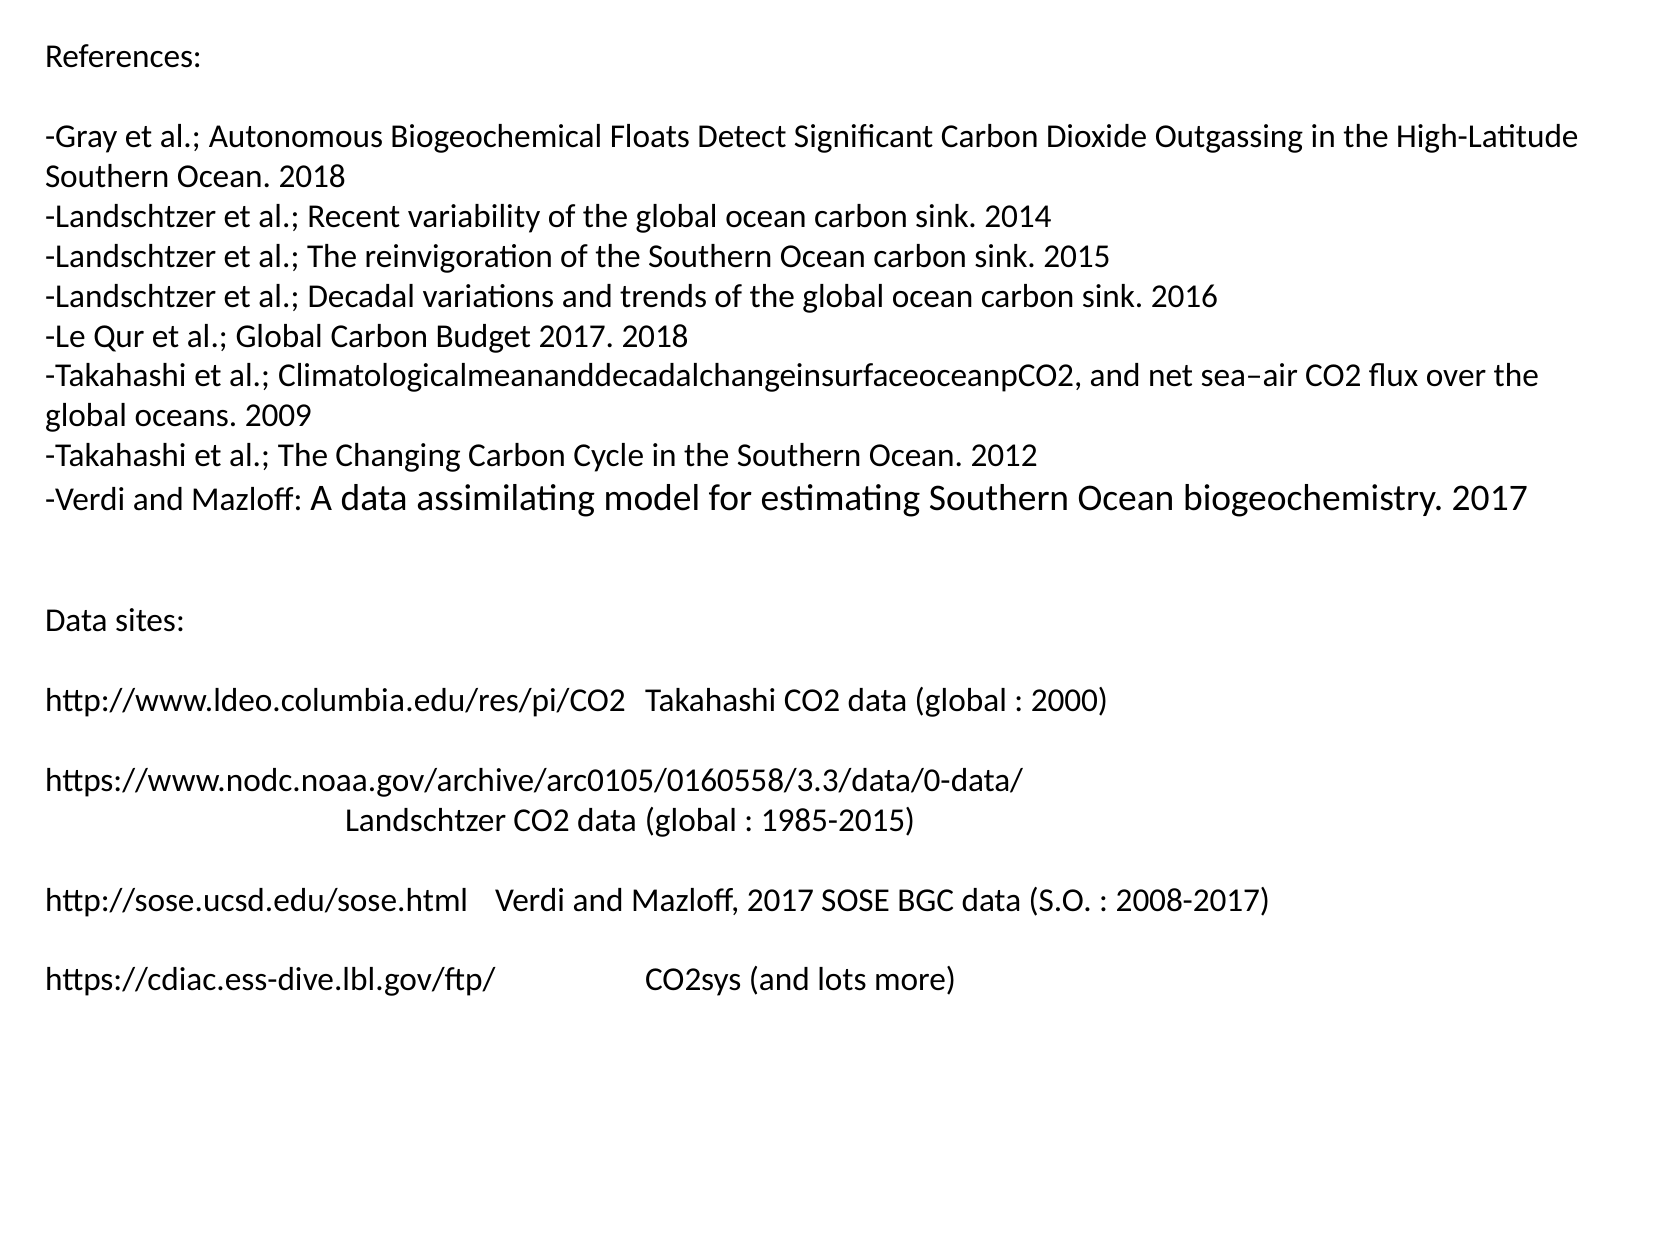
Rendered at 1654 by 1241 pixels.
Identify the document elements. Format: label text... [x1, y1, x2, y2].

text_box References: -Gray et al.; Autonomous Biogeochemical Floats Detect Significant Carbon Dioxide Outgassing in the High-Latitude Southern Ocean. 2018 -Landschtzer et al.; Recent variability of the global ocean carbon sink. 2014 -Landschtzer et al.; The reinvigoration of the Southern Ocean carbon sink. 2015 -Landschtzer et al.; Decadal variations and trends of the global ocean carbon sink. 2016 -Le Qur et al.; Global Carbon Budget 2017. 2018 -Takahashi et al.; ClimatologicalmeananddecadalchangeinsurfaceoceanpCO2, and net sea–air CO2 flux over the global oceans. 2009 -Takahashi et al.; The Changing Carbon Cycle in the Southern Ocean. 2012 -Verdi and Mazloff: A data assimilating model for estimating Southern Ocean biogeochemistry. 2017 Data sites: http://www.ldeo.columbia.edu/res/pi/CO2 Takahashi CO2 data (global : 2000) https://www.nodc.noaa.gov/archive/arc0105/0160558/3.3/data/0-data/ Landschtzer CO2 data (global : 1985-2015) http://sose.ucsd.edu/sose.html Verdi and Mazloff, 2017 SOSE BGC data (S.O. : 2008-2017) https://cdiac.ess-dive.lbl.gov/ftp/ CO2sys (and lots more) [30, 27, 1624, 1045]
